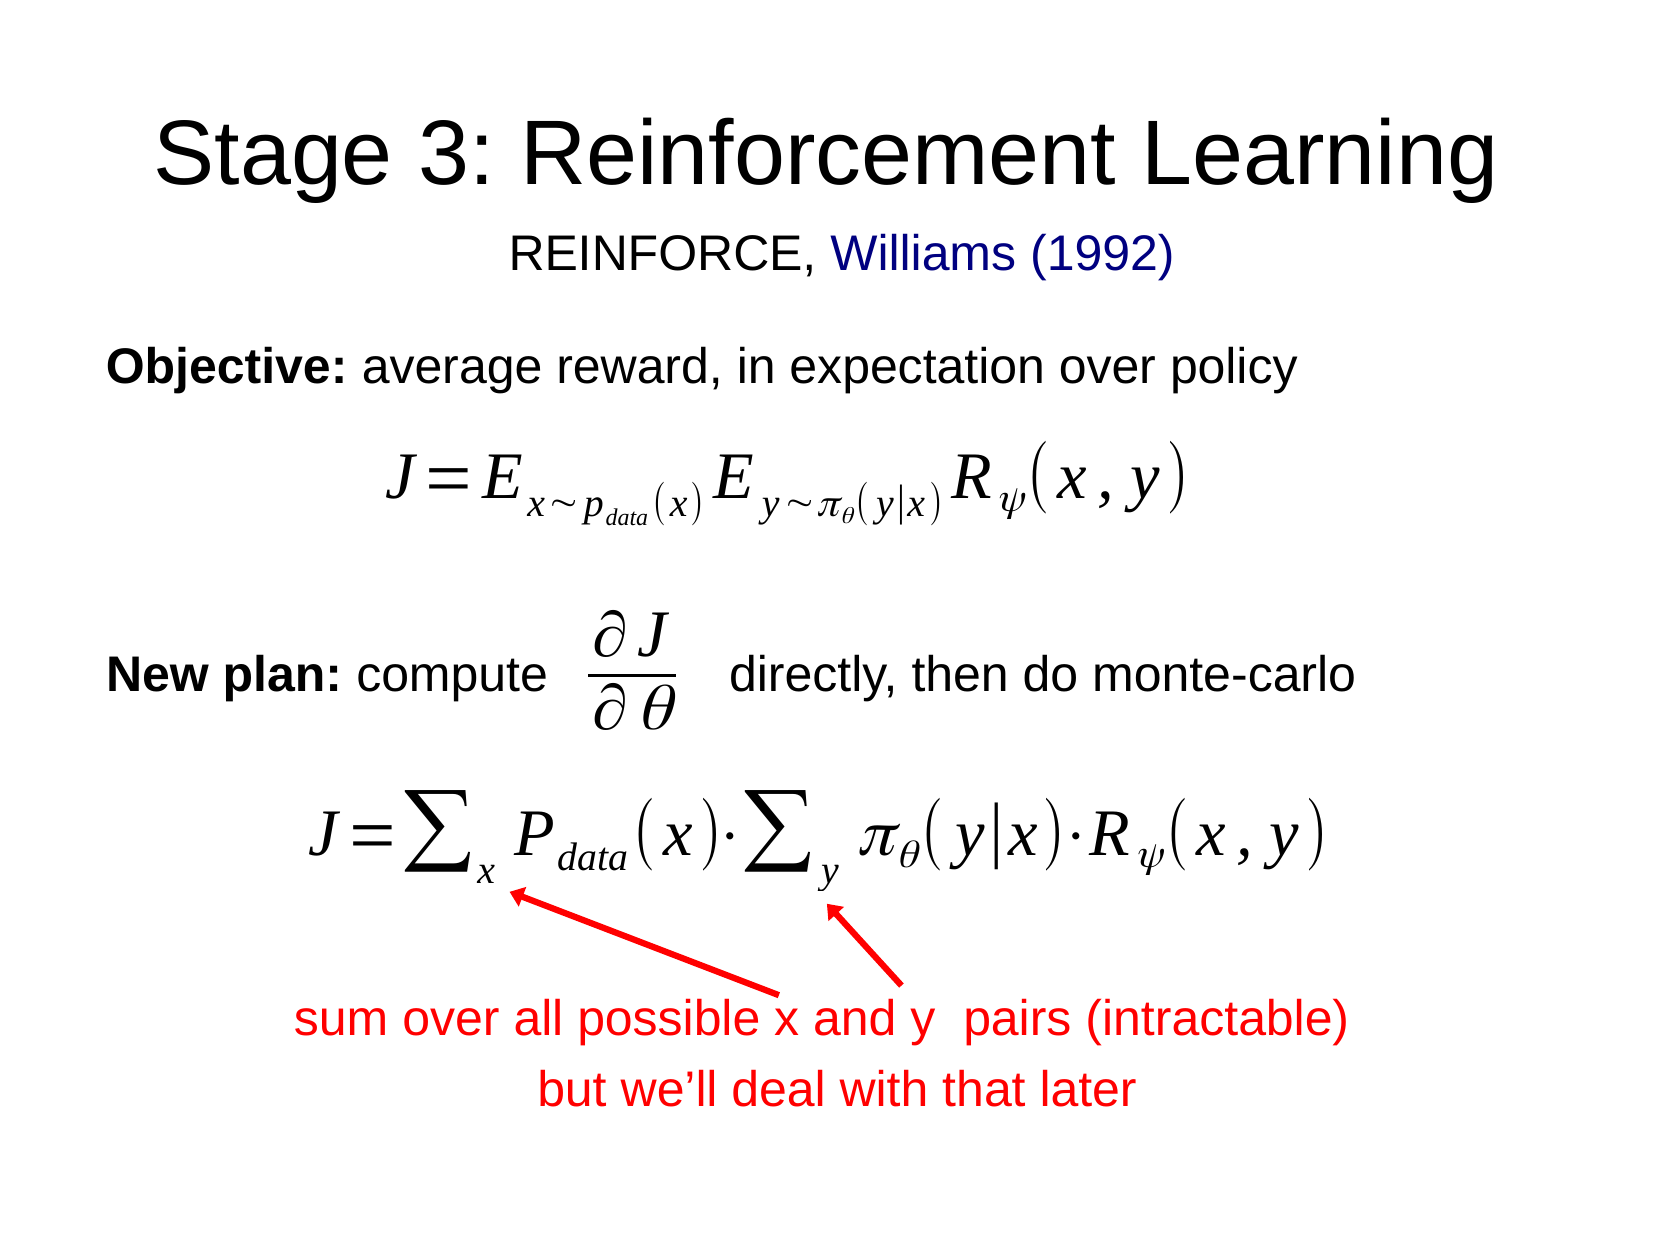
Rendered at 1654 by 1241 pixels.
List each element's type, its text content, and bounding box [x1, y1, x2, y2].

text_box but we’ll deal with that later [261, 1053, 1414, 1186]
text_box sum over all possible x and y pairs (intractable) [279, 982, 1432, 1115]
chart [377, 437, 1196, 531]
title Stage 3: Reinforcement Learning [82, 49, 1571, 257]
text_box REINFORCE, Williams (1992) [493, 217, 1249, 331]
text_box Objective: average reward, in expectation over policy [91, 331, 1450, 458]
text_box New plan: compute directly, then do monte-carlo [91, 638, 1450, 765]
chart [578, 597, 686, 735]
chart [300, 786, 1334, 891]
